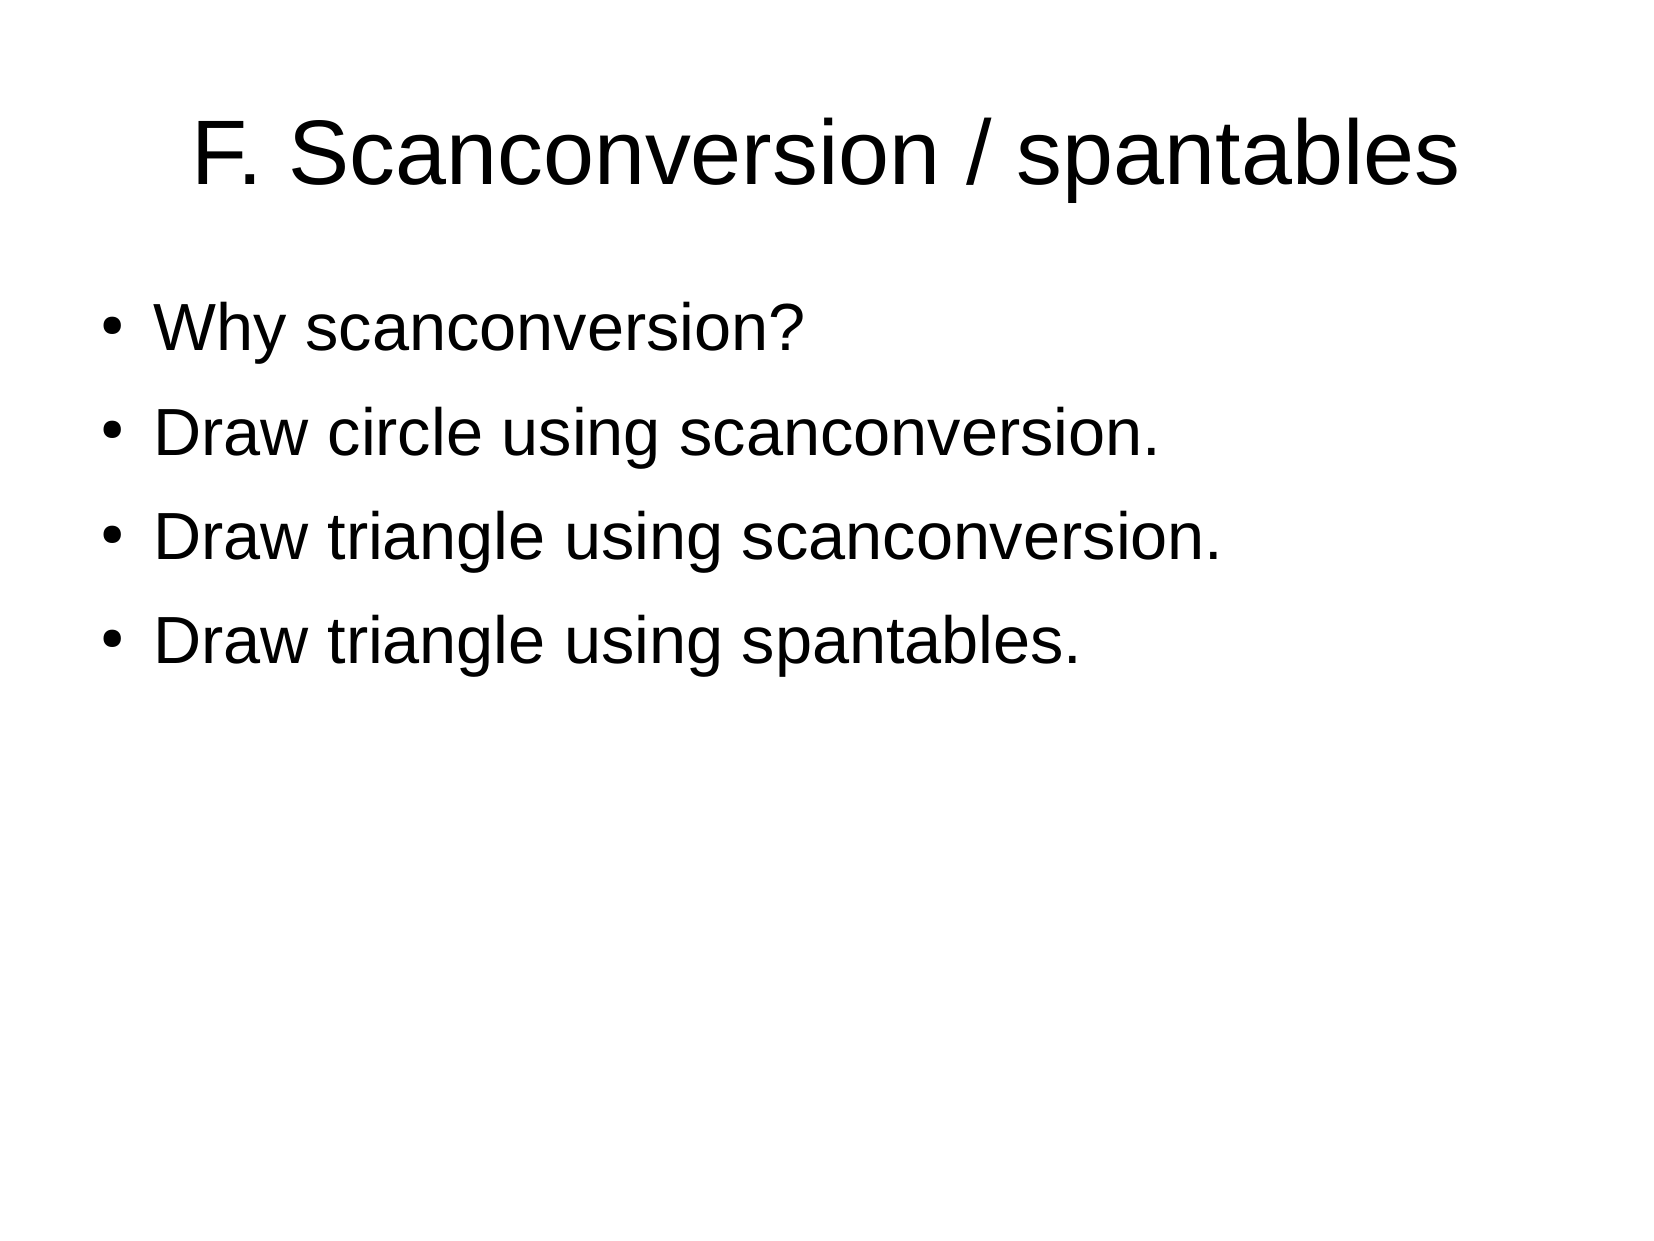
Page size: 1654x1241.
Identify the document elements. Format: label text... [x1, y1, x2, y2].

list Why scanconversion? Draw circle using scanconversion. Draw triangle using scanconversion. Draw triangle using spantables. [82, 290, 1538, 1010]
title F. Scanconversion / spantables [82, 49, 1571, 257]
